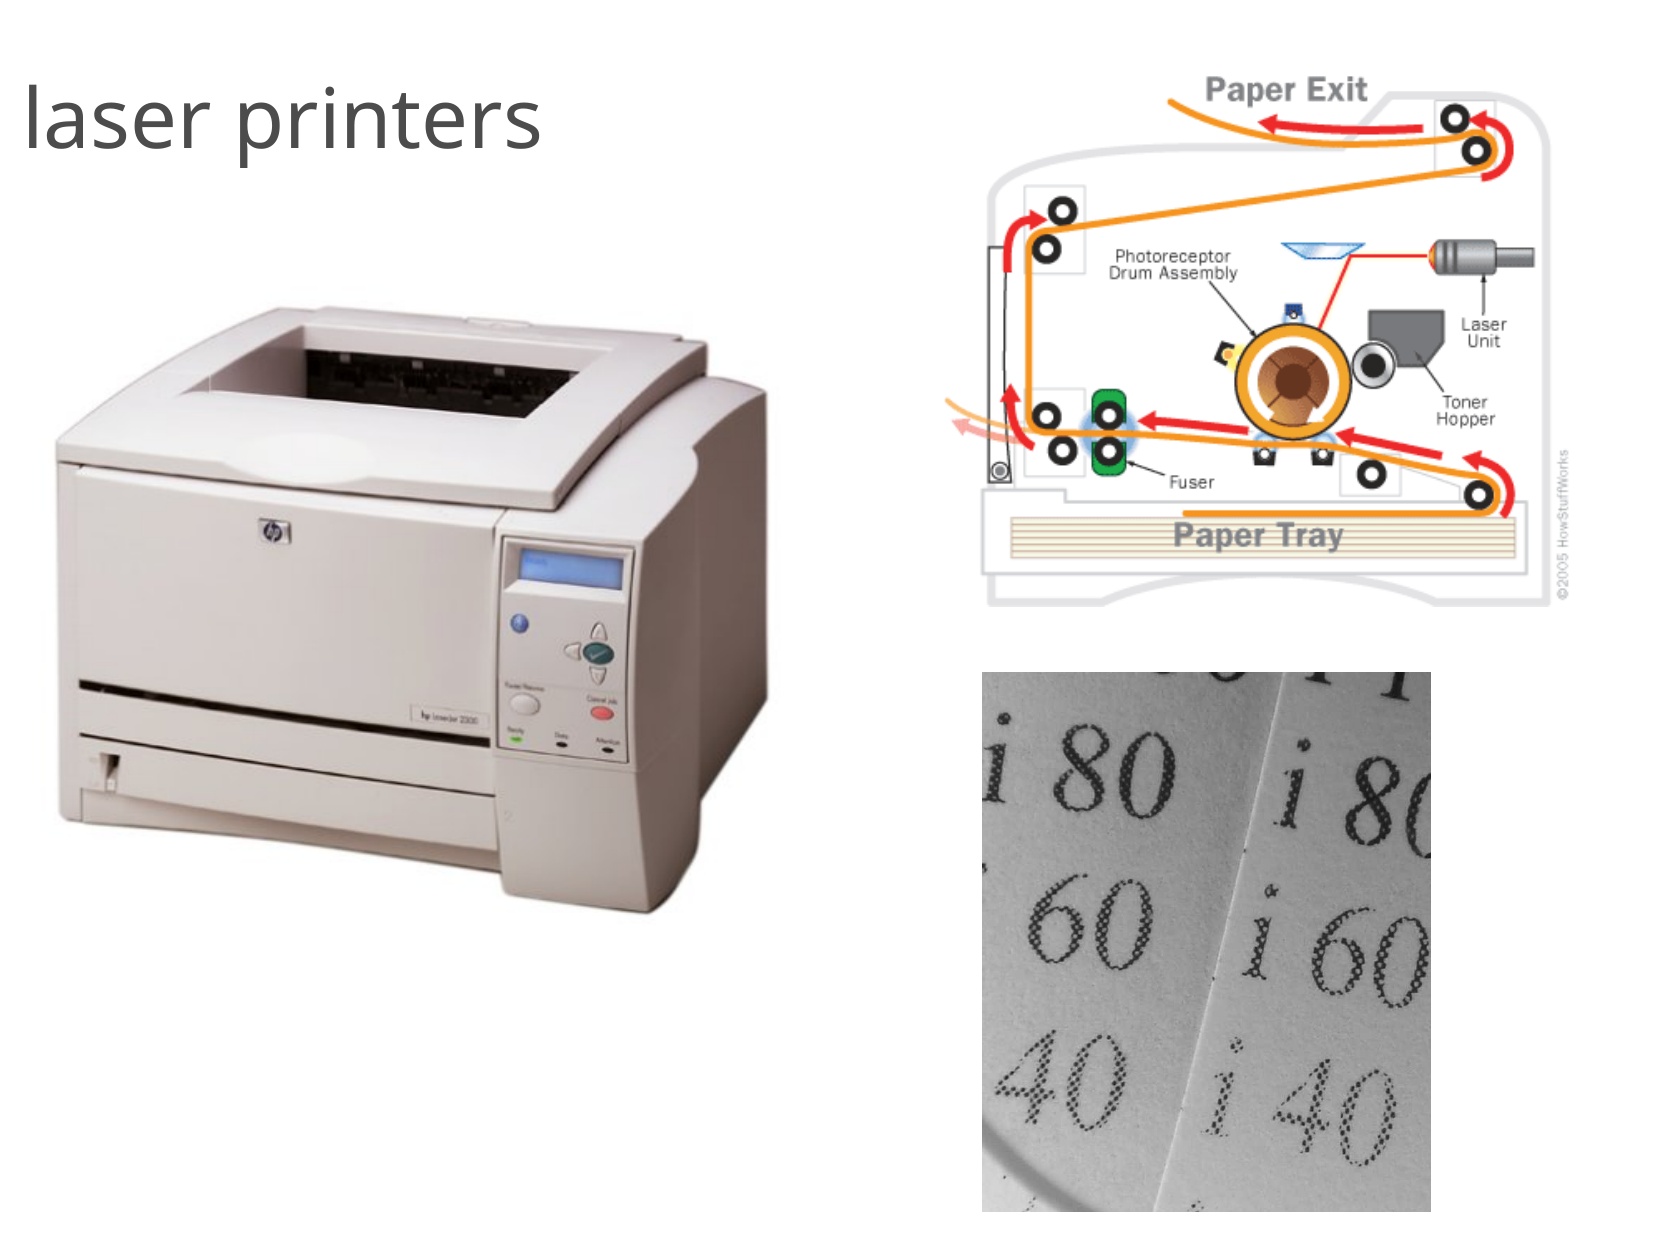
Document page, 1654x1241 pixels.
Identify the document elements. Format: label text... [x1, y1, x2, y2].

picture [982, 672, 1431, 1212]
picture [17, 237, 799, 938]
title laser printers [22, 26, 1654, 205]
picture [944, 70, 1572, 607]
